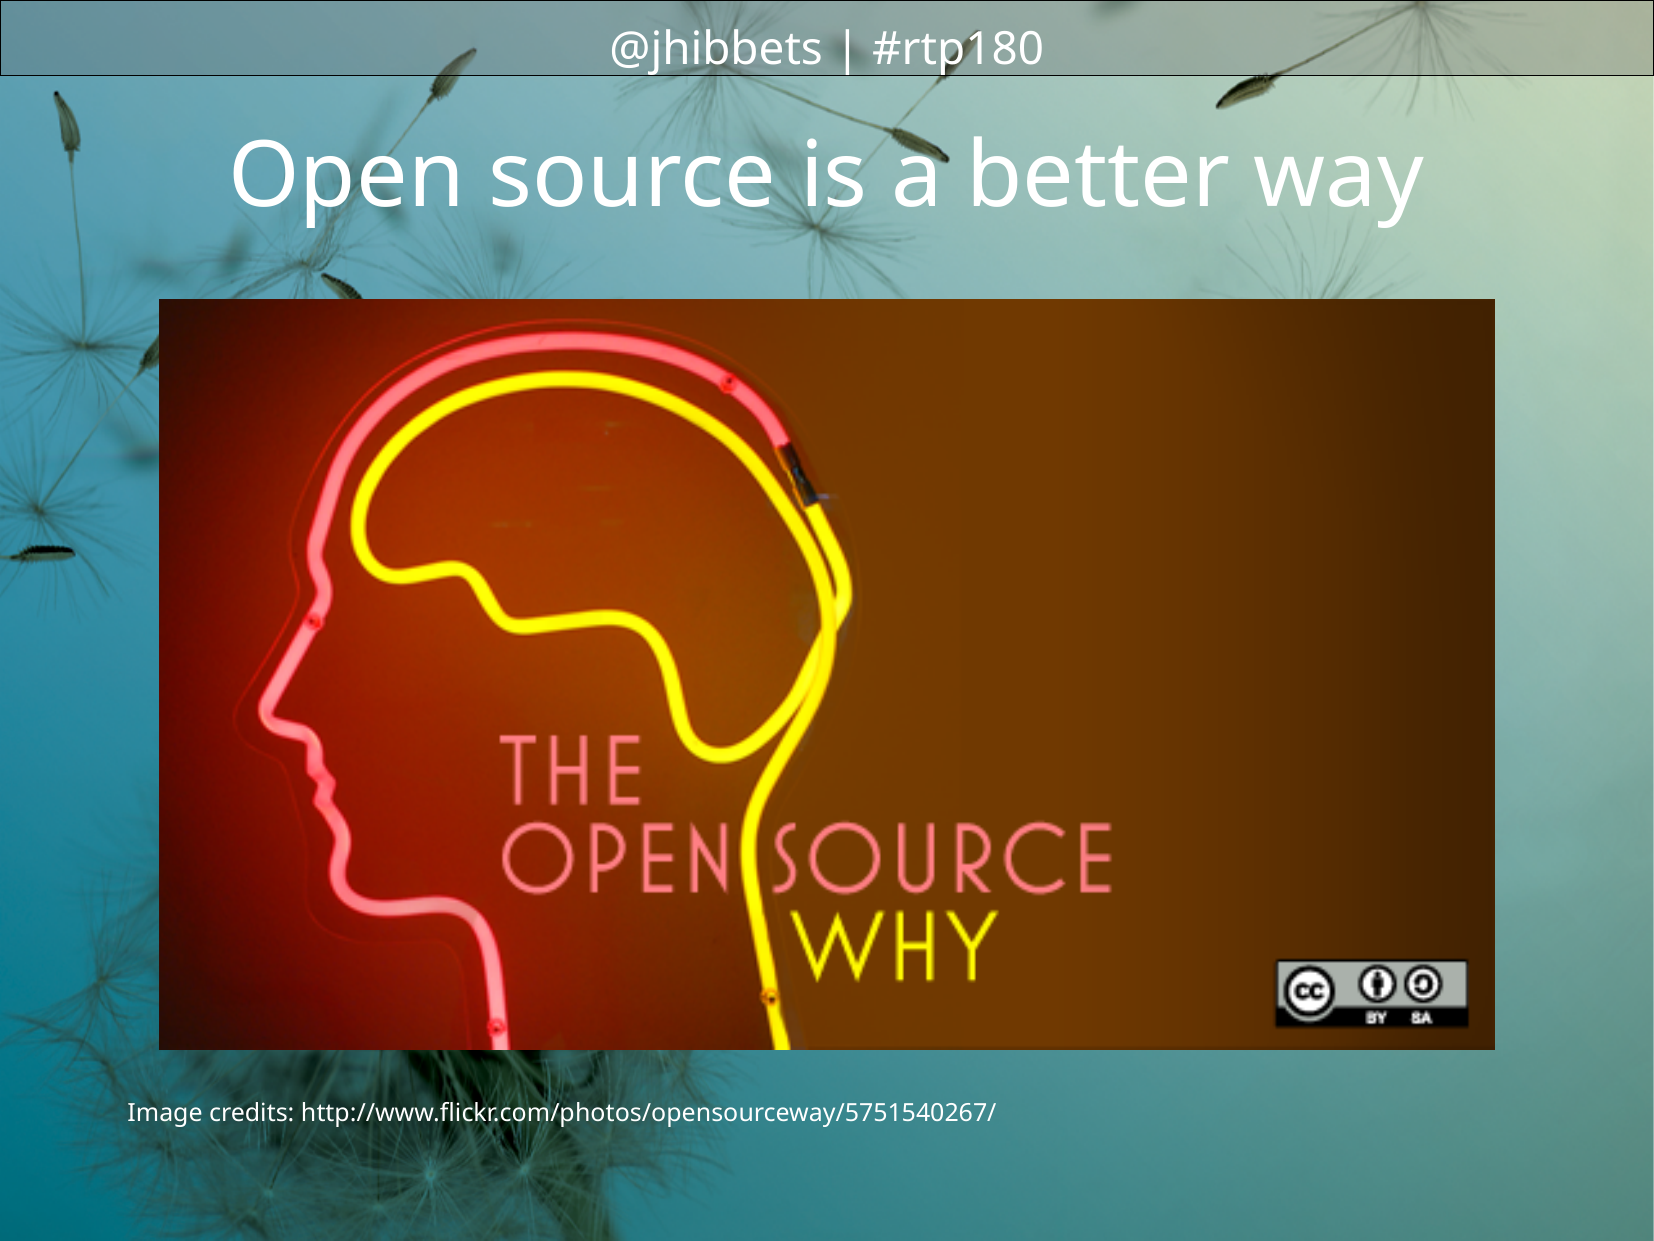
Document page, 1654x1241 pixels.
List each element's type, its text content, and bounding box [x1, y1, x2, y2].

picture [0, 76, 1654, 1241]
title Open source is a better way [82, 67, 1571, 275]
text_box Image credits: http://www.flickr.com/photos/opensourceway/5751540267/ [112, 1087, 1016, 1131]
